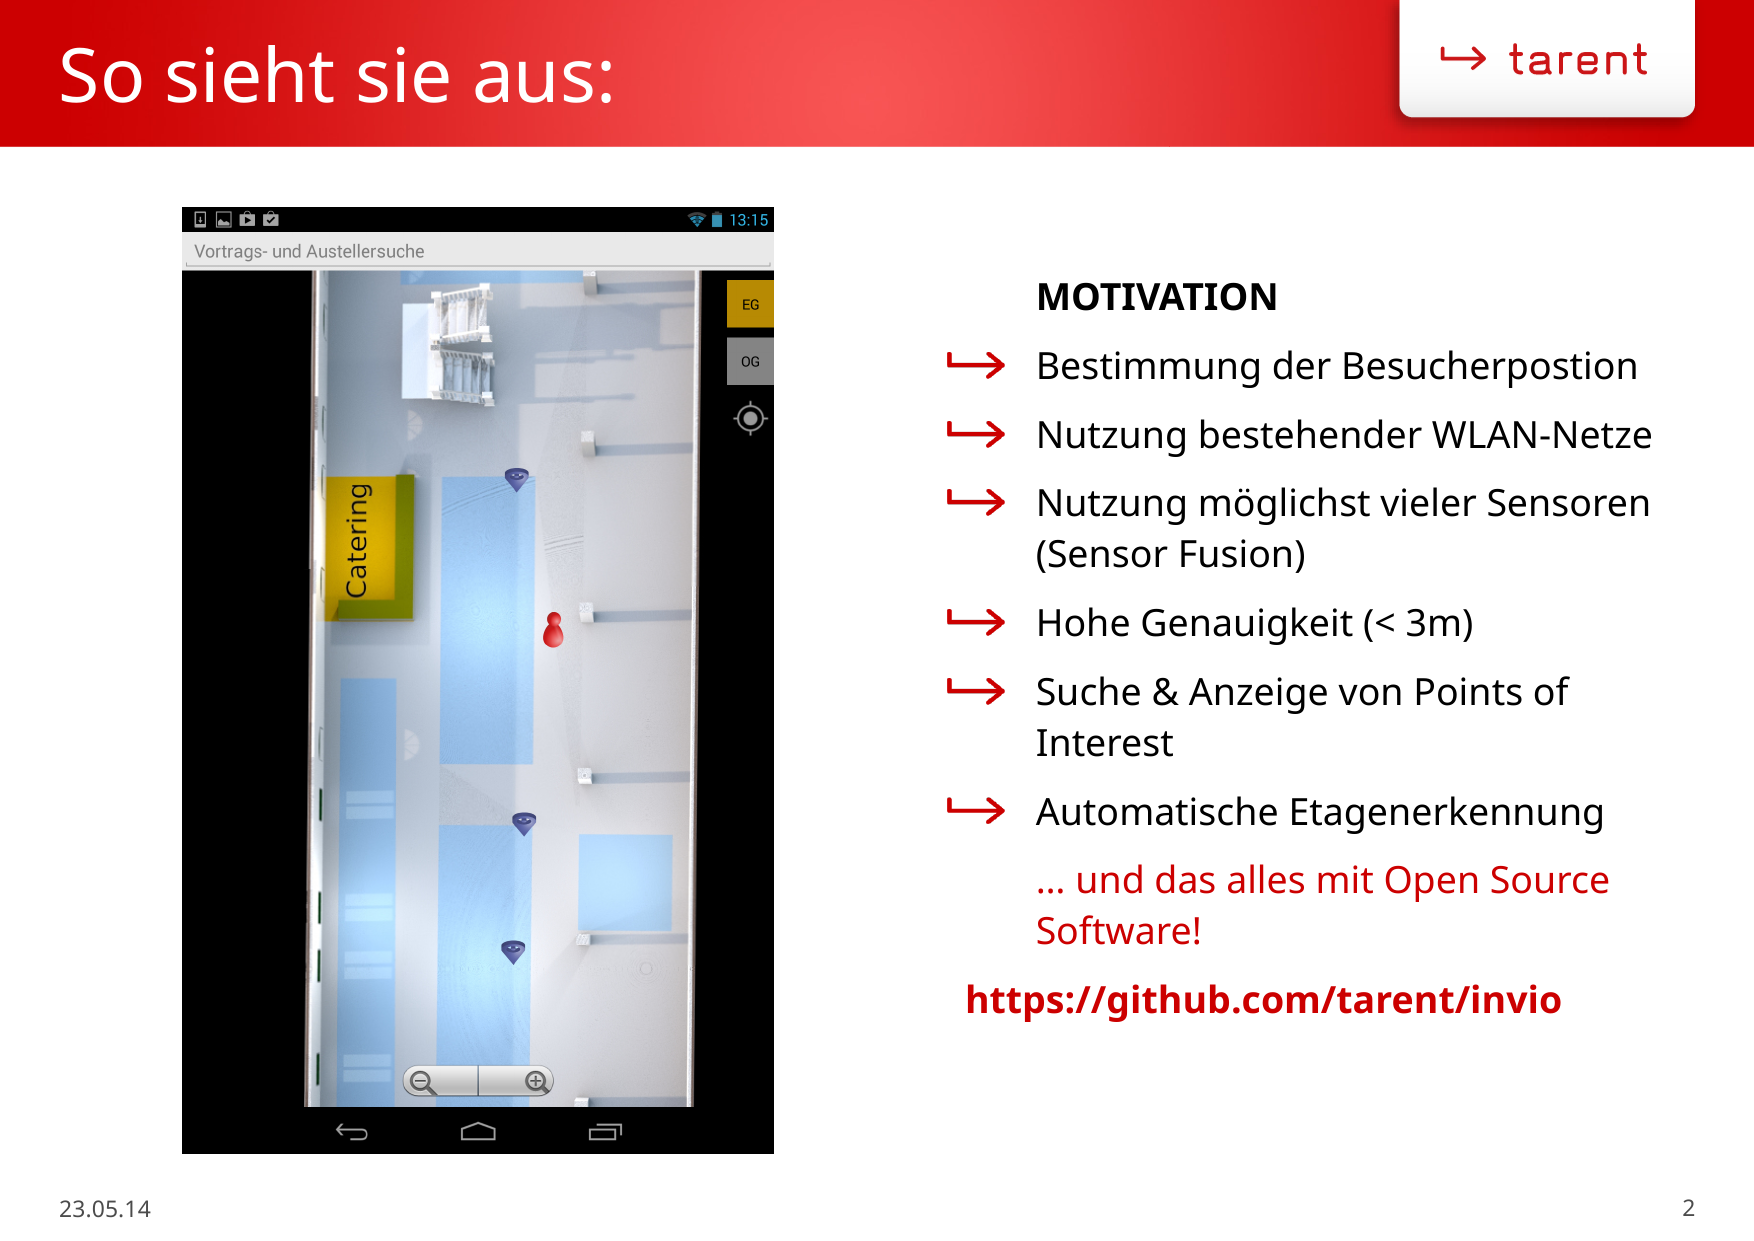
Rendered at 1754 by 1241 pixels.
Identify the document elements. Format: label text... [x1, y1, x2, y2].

title So sieht sie aus: [59, 0, 1638, 177]
picture [0, 0, 1754, 1240]
list MOTIVATION Bestimmung der Besucherpostion Nutzung bestehender WLAN-Netze Nutzung möglichst vieler Sensoren (Sensor Fusion) Hohe Genauigkeit (< 3m) Suche & Anzeige von Points of Interest Automatische Etagenerkennung … und das alles mit Open Source Software! https://github.com/tarent/invio [896, 270, 1667, 1091]
